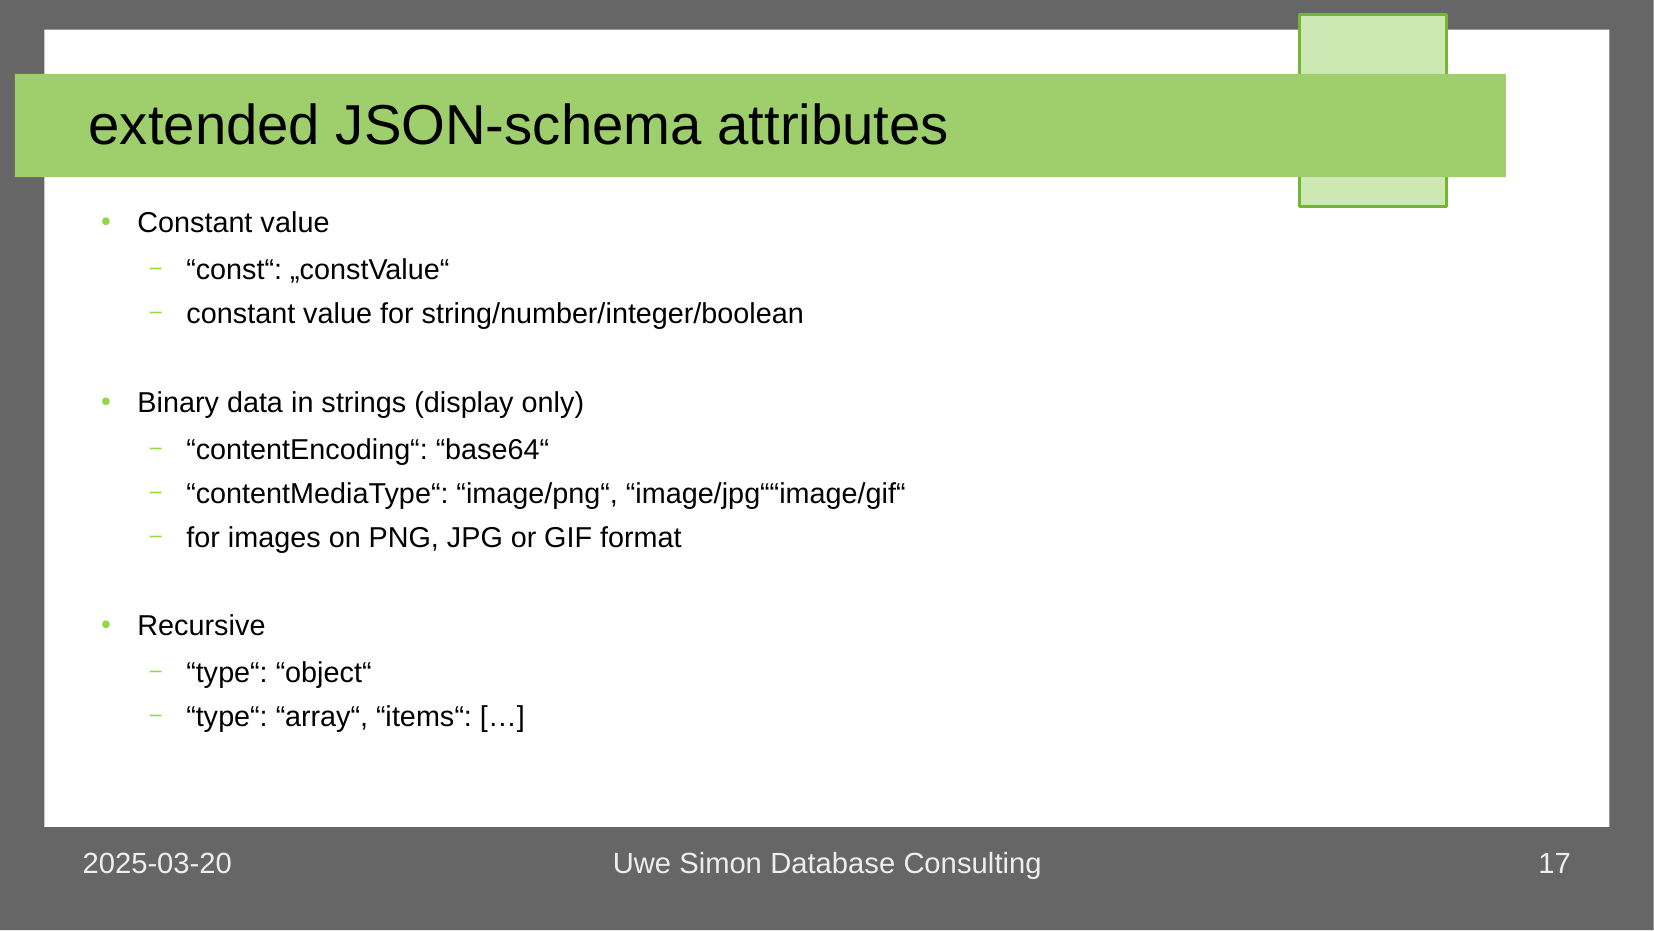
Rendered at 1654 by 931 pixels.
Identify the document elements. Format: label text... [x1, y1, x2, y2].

title extended JSON-schema attributes [88, 73, 1506, 178]
list Constant value “const“: „constValue“ constant value for string/number/integer/boolean Binary data in strings (display only) “contentEncoding“: “base64“ “contentMediaType“: “image/png“, “image/jpg““image/gif“ for images on PNG, JPG or GIF format Recursive “type“: “object“ “type“: “array“, “items“: […] [88, 206, 1565, 739]
